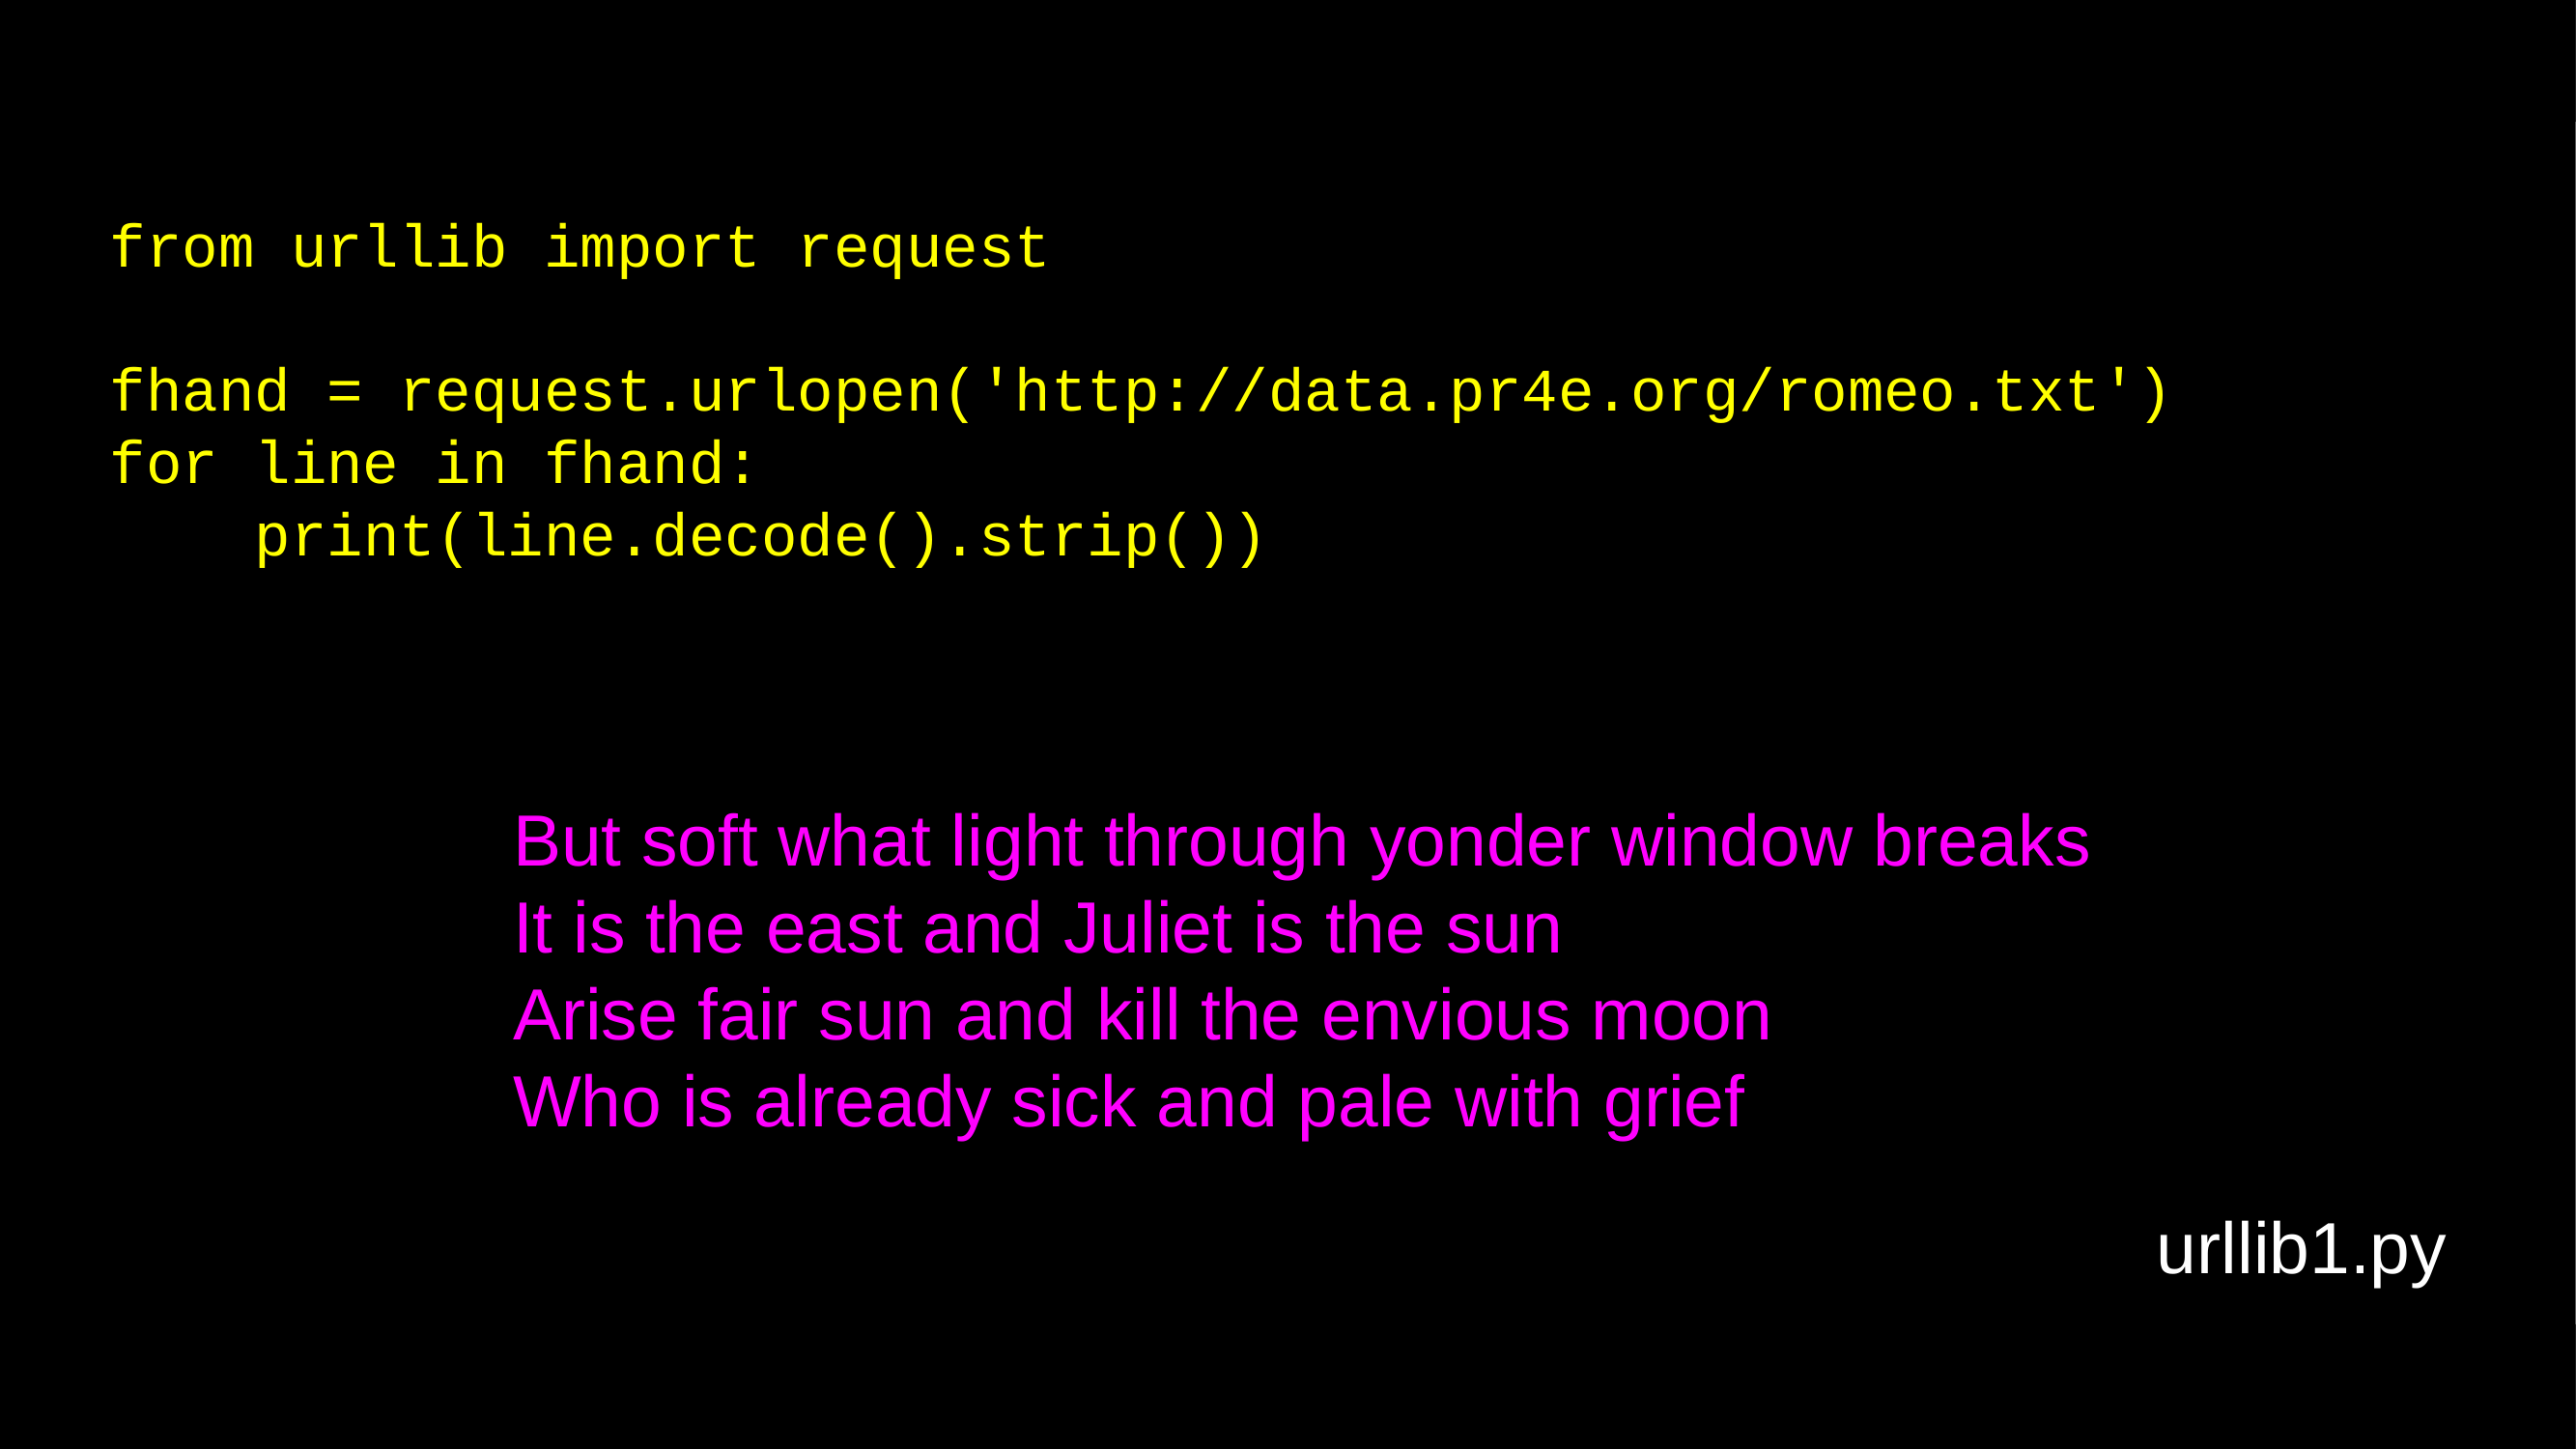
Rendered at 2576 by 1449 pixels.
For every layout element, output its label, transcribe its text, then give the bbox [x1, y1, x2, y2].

text_box But soft what light through yonder window breaks It is the east and Juliet is the sun Arise fair sun and kill the envious moon Who is already sick and pale with grief [513, 781, 2136, 1154]
text_box from urllib import request fhand = request.urlopen('http://data.pr4e.org/romeo.txt') for line in fhand: print(line.decode().strip()) [109, 206, 2555, 645]
text_box urllib1.py [2109, 1195, 2494, 1294]
